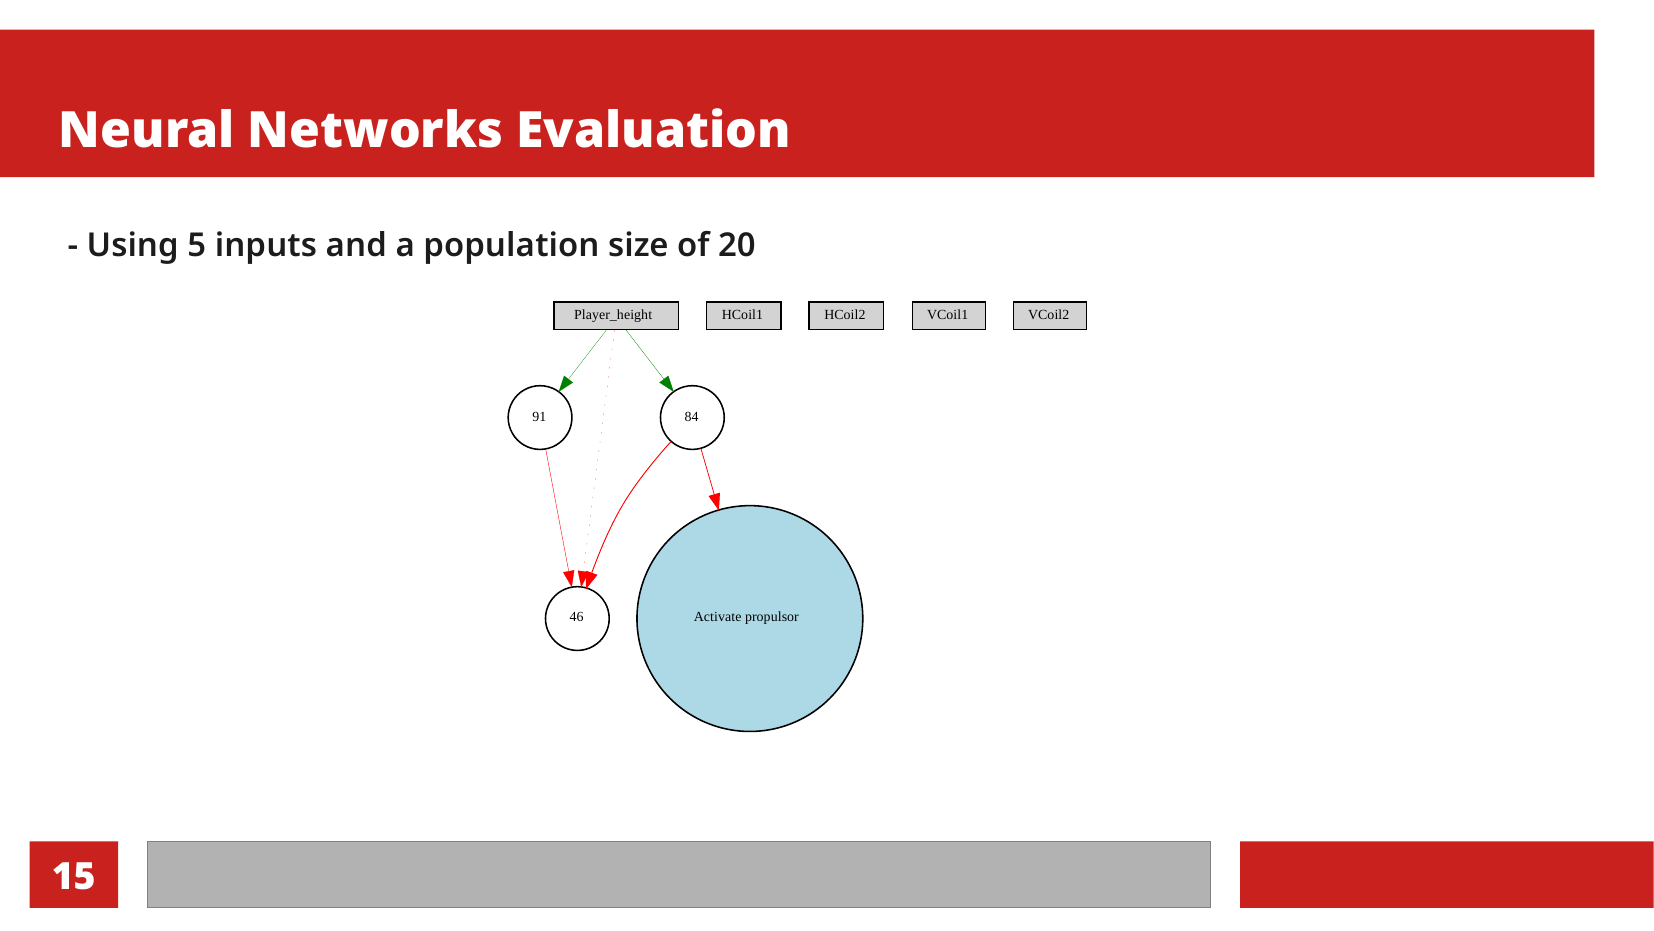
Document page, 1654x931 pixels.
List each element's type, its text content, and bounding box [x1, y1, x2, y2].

list - Using 5 inputs and a population size of 20 [59, 221, 827, 296]
title Neural Networks Evaluation [59, 44, 1595, 163]
picture [501, 295, 1093, 739]
